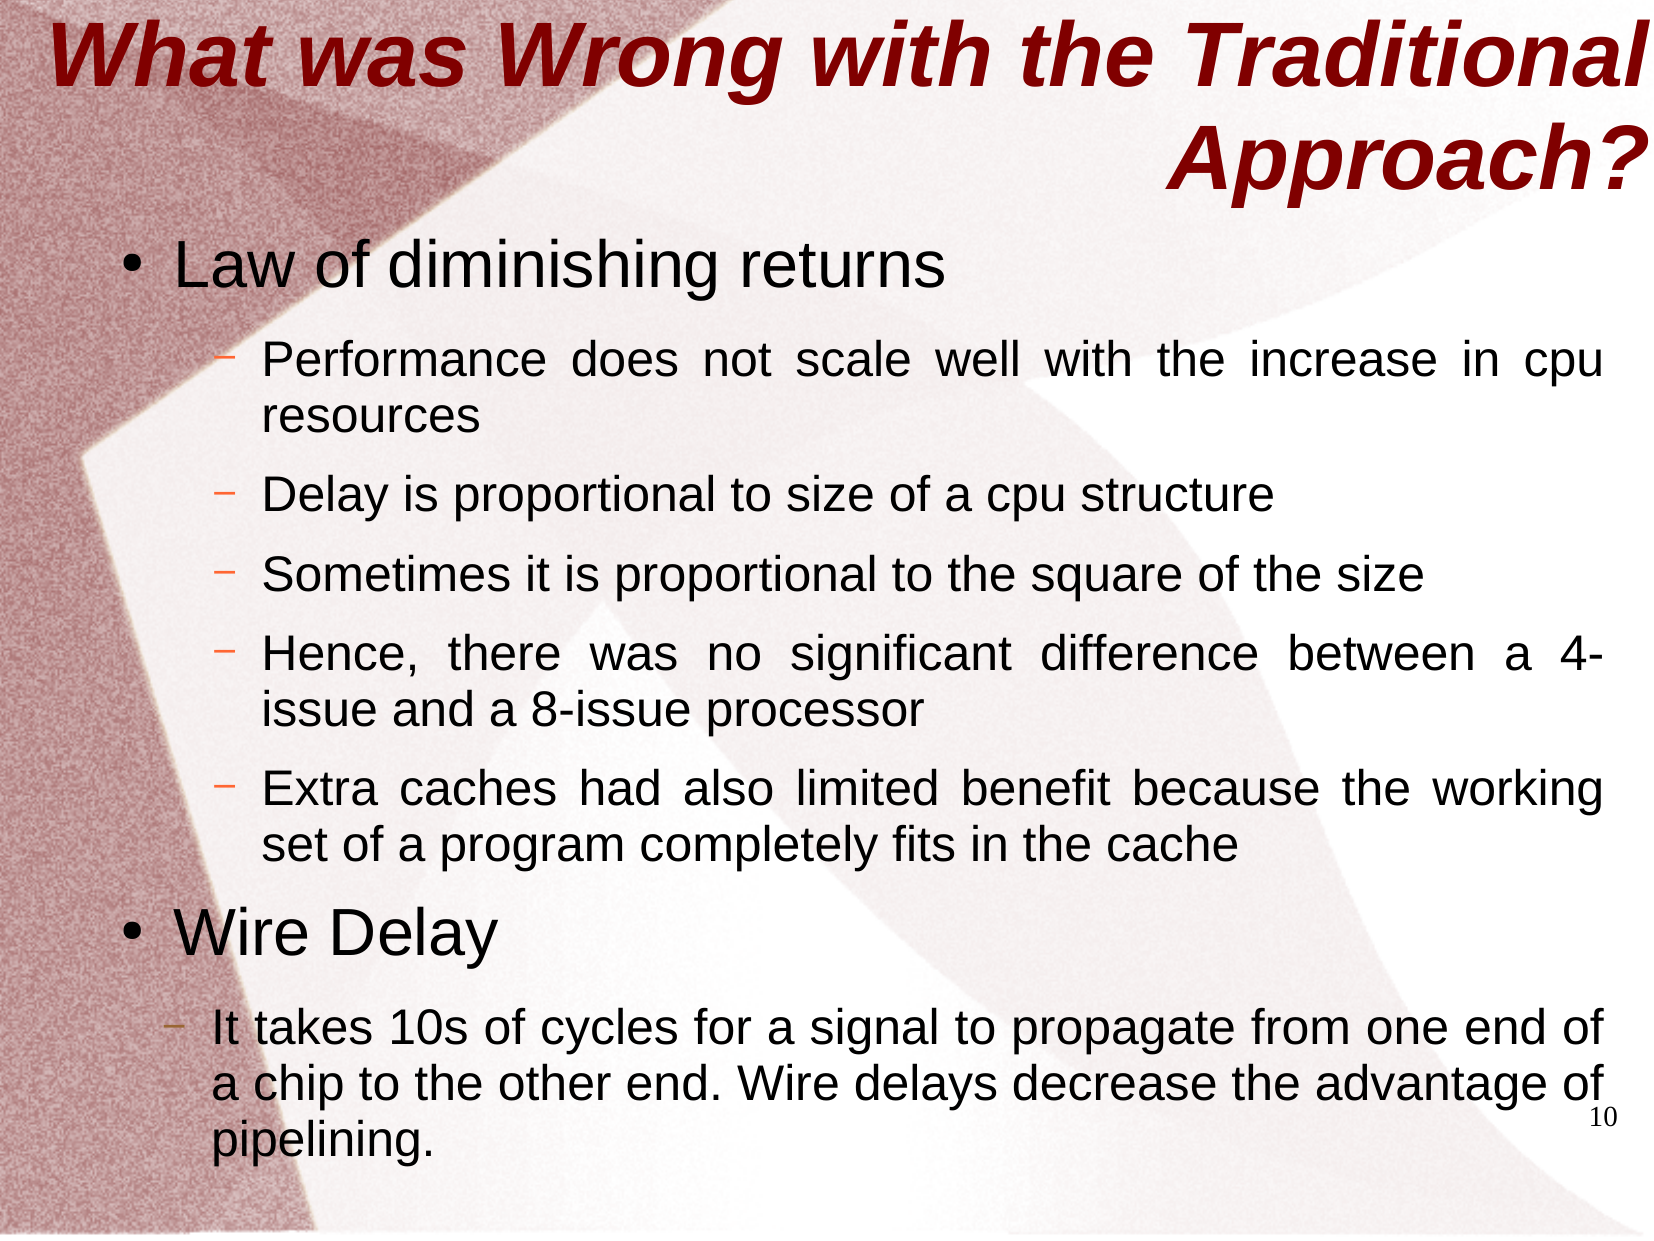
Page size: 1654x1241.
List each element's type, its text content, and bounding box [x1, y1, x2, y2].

list Law of diminishing returns Performance does not scale well with the increase in cpu resources Delay is proportional to size of a cpu structure Sometimes it is proportional to the square of the size Hence, there was no significant difference between a 4-issue and a 8-issue processor Extra caches had also limited benefit because the working set of a program completely fits in the cache Wire Delay It takes 10s of cycles for a signal to propagate from one end of a chip to the other end. Wire delays decrease the advantage of pipelining. [102, 226, 1606, 1167]
picture [0, 0, 1654, 1241]
title What was Wrong with the Traditional Approach? [0, 2, 1652, 211]
